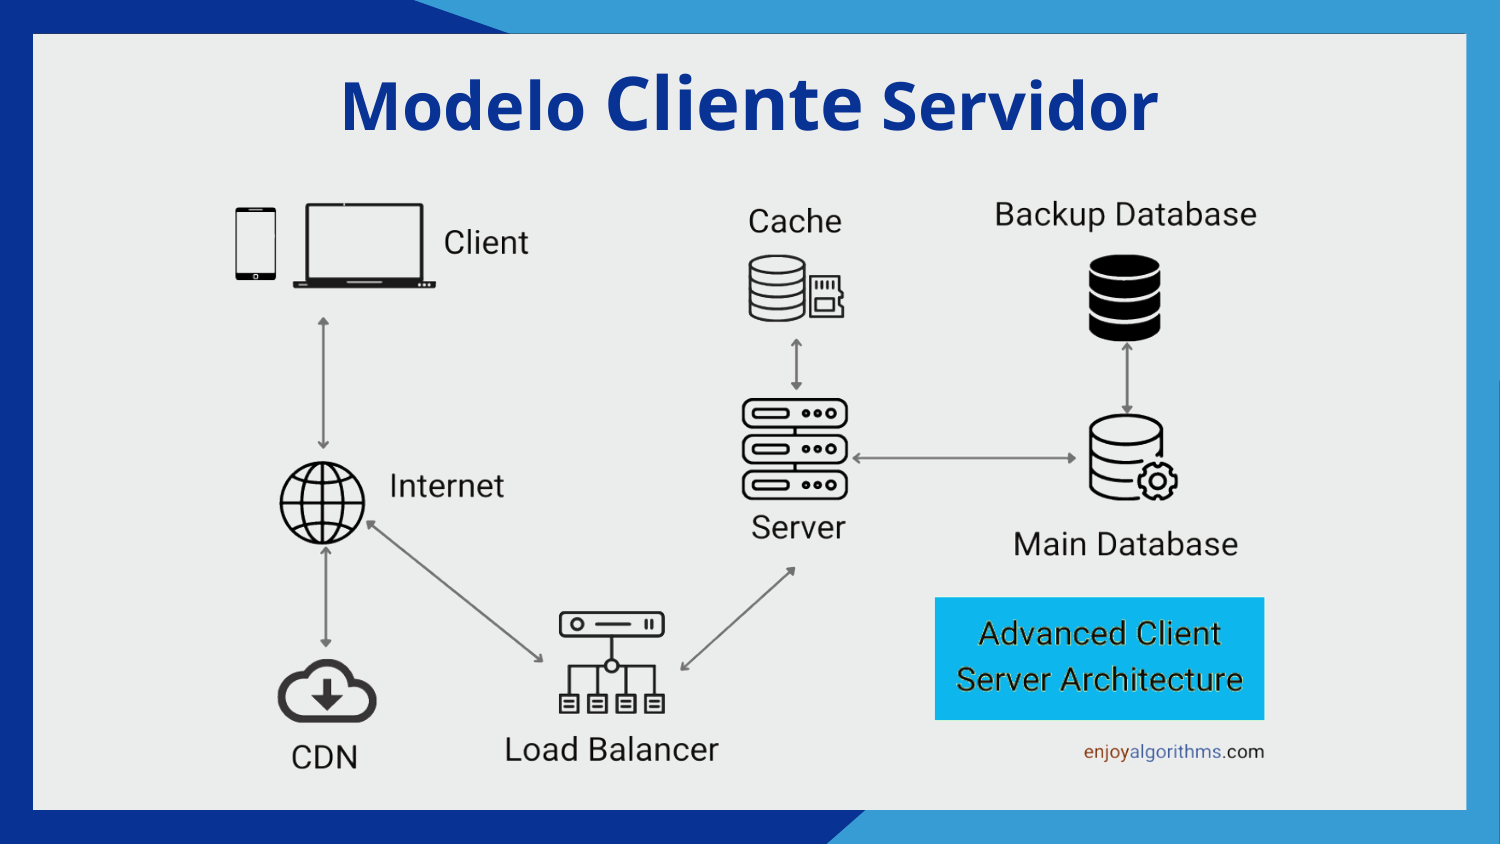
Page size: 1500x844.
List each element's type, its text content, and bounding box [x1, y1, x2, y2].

title Modelo Cliente Servidor [34, 36, 1466, 168]
picture [170, 167, 1330, 805]
